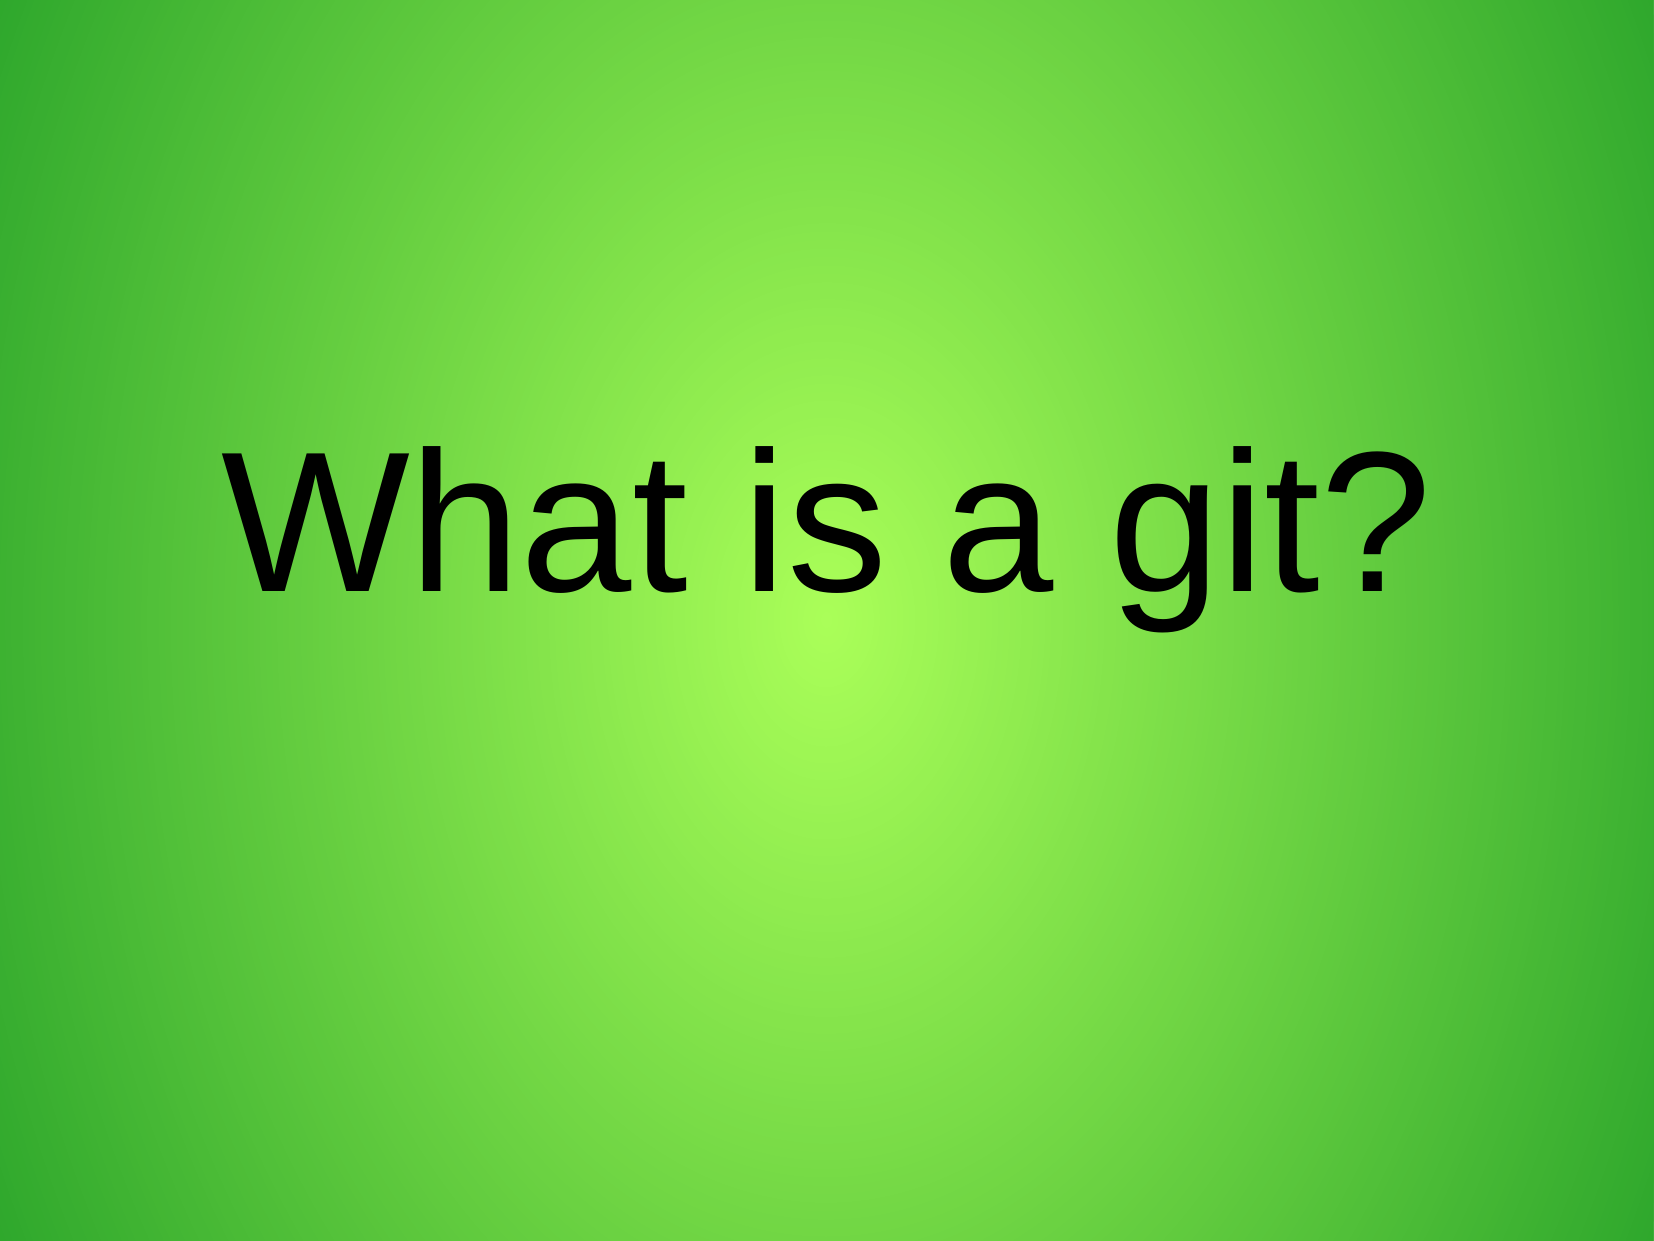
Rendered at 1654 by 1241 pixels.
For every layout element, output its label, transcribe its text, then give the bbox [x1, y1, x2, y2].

subtitle What is a git? [82, 47, 1571, 997]
